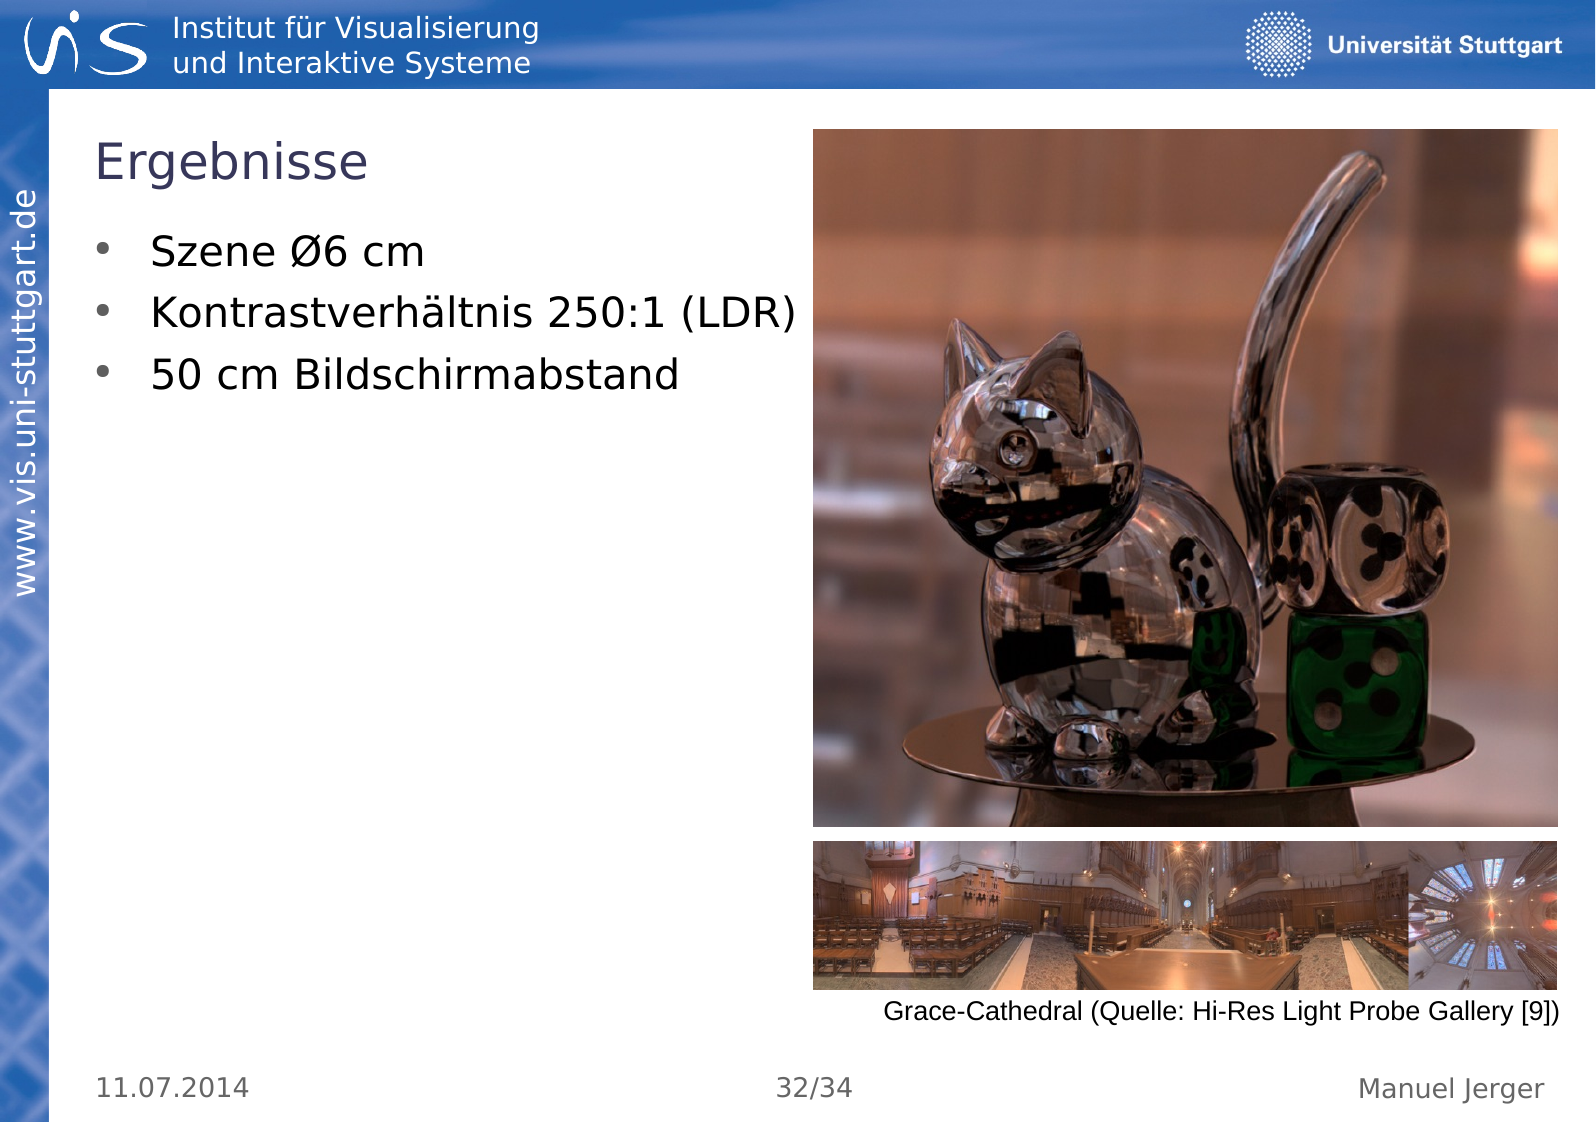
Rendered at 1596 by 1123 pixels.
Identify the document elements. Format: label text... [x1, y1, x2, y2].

picture [0, 0, 49, 1122]
list Szene Ø6 cm Kontrastverhältnis 250:1 (LDR) 50 cm Bildschirmabstand [94, 224, 1548, 1052]
title Ergebnisse [94, 117, 1534, 201]
picture [813, 129, 1558, 827]
picture [24, 0, 1596, 89]
text_box Grace-Cathedral (Quelle: Hi-Res Light Probe Gallery [9]) [868, 986, 1575, 1034]
picture [813, 841, 1557, 991]
